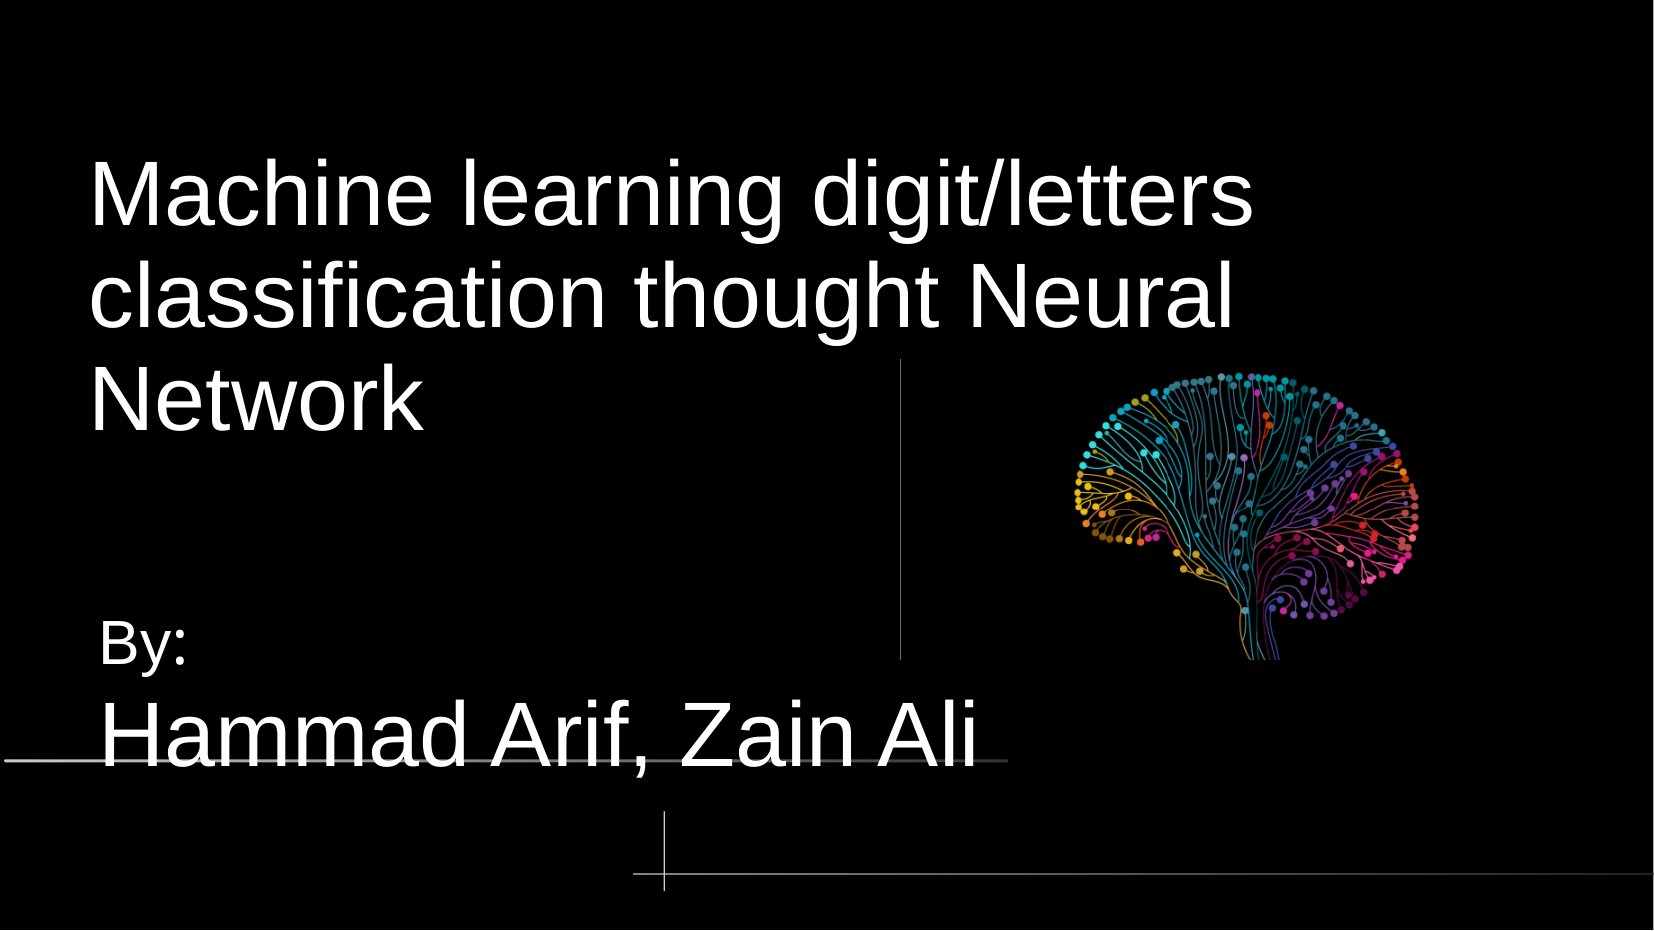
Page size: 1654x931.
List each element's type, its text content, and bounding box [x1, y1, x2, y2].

picture [900, 359, 1613, 660]
title By: Hammad Arif, Zain Ali [98, 602, 1576, 781]
title Machine learning digit/letters classification thought Neural Network [88, 142, 1565, 451]
